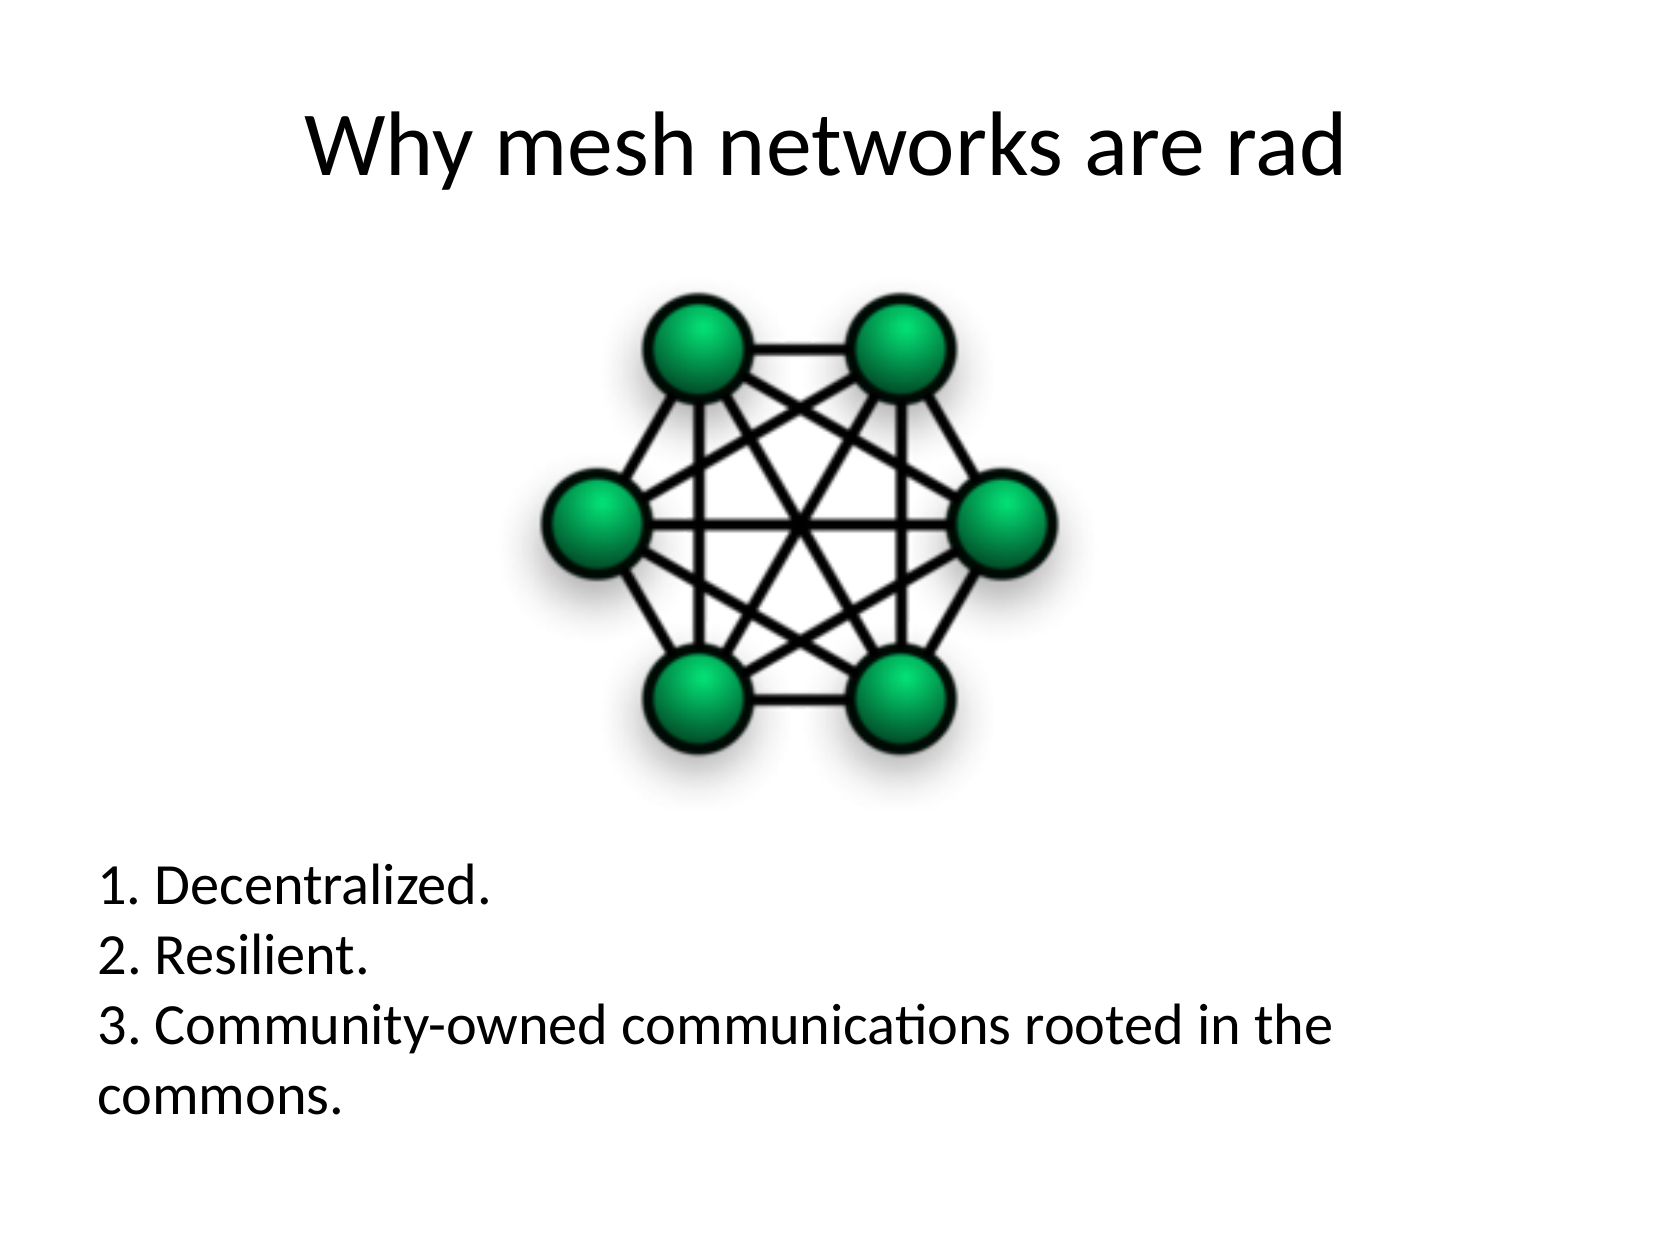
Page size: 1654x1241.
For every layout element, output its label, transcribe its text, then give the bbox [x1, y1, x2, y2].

text_box 1. Decentralized. 2. Resilient. 3. Community-owned communications rooted in the commons. [82, 838, 1608, 1134]
picture [483, 256, 1118, 839]
title Why mesh networks are rad [82, 49, 1571, 257]
